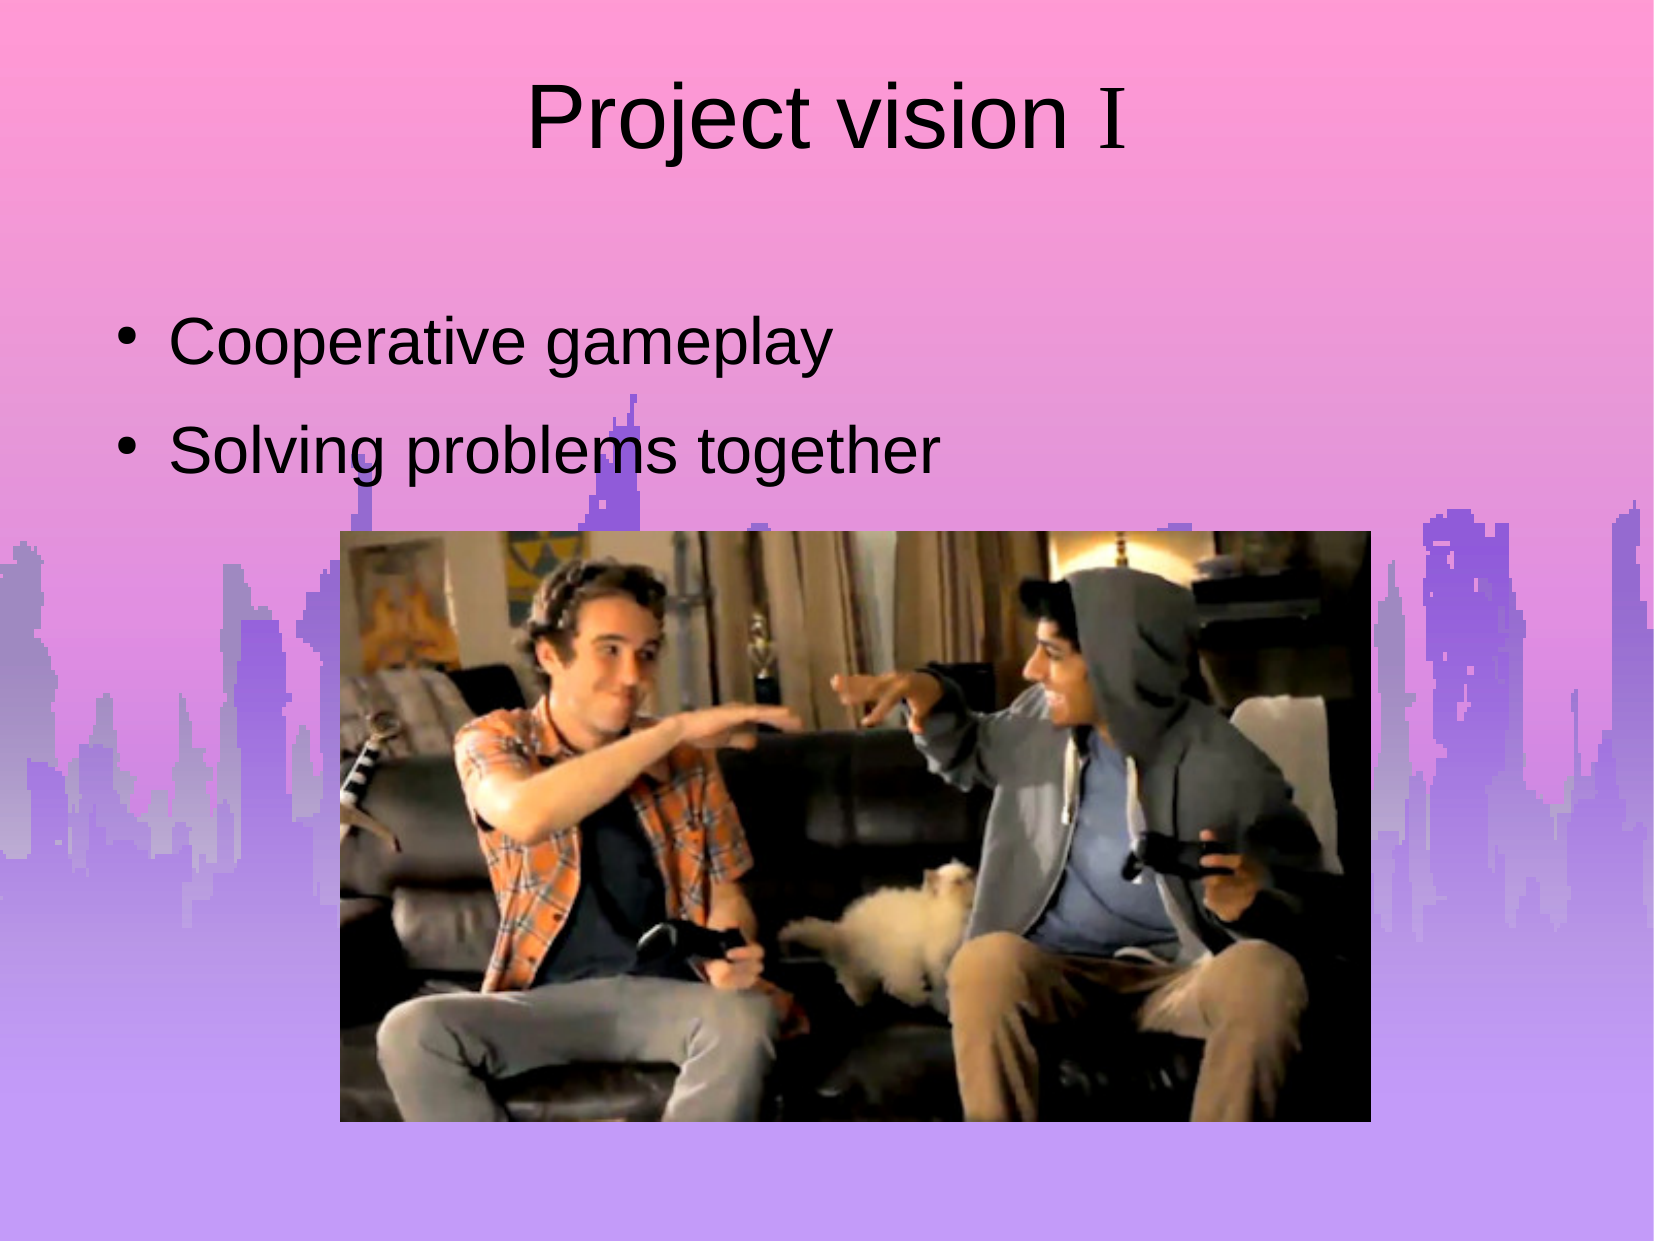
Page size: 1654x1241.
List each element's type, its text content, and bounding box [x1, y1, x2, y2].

picture [0, 0, 1654, 1241]
title Project vision I [82, 49, 1571, 257]
list Cooperative gameplay Solving problems together [82, 290, 1571, 1109]
